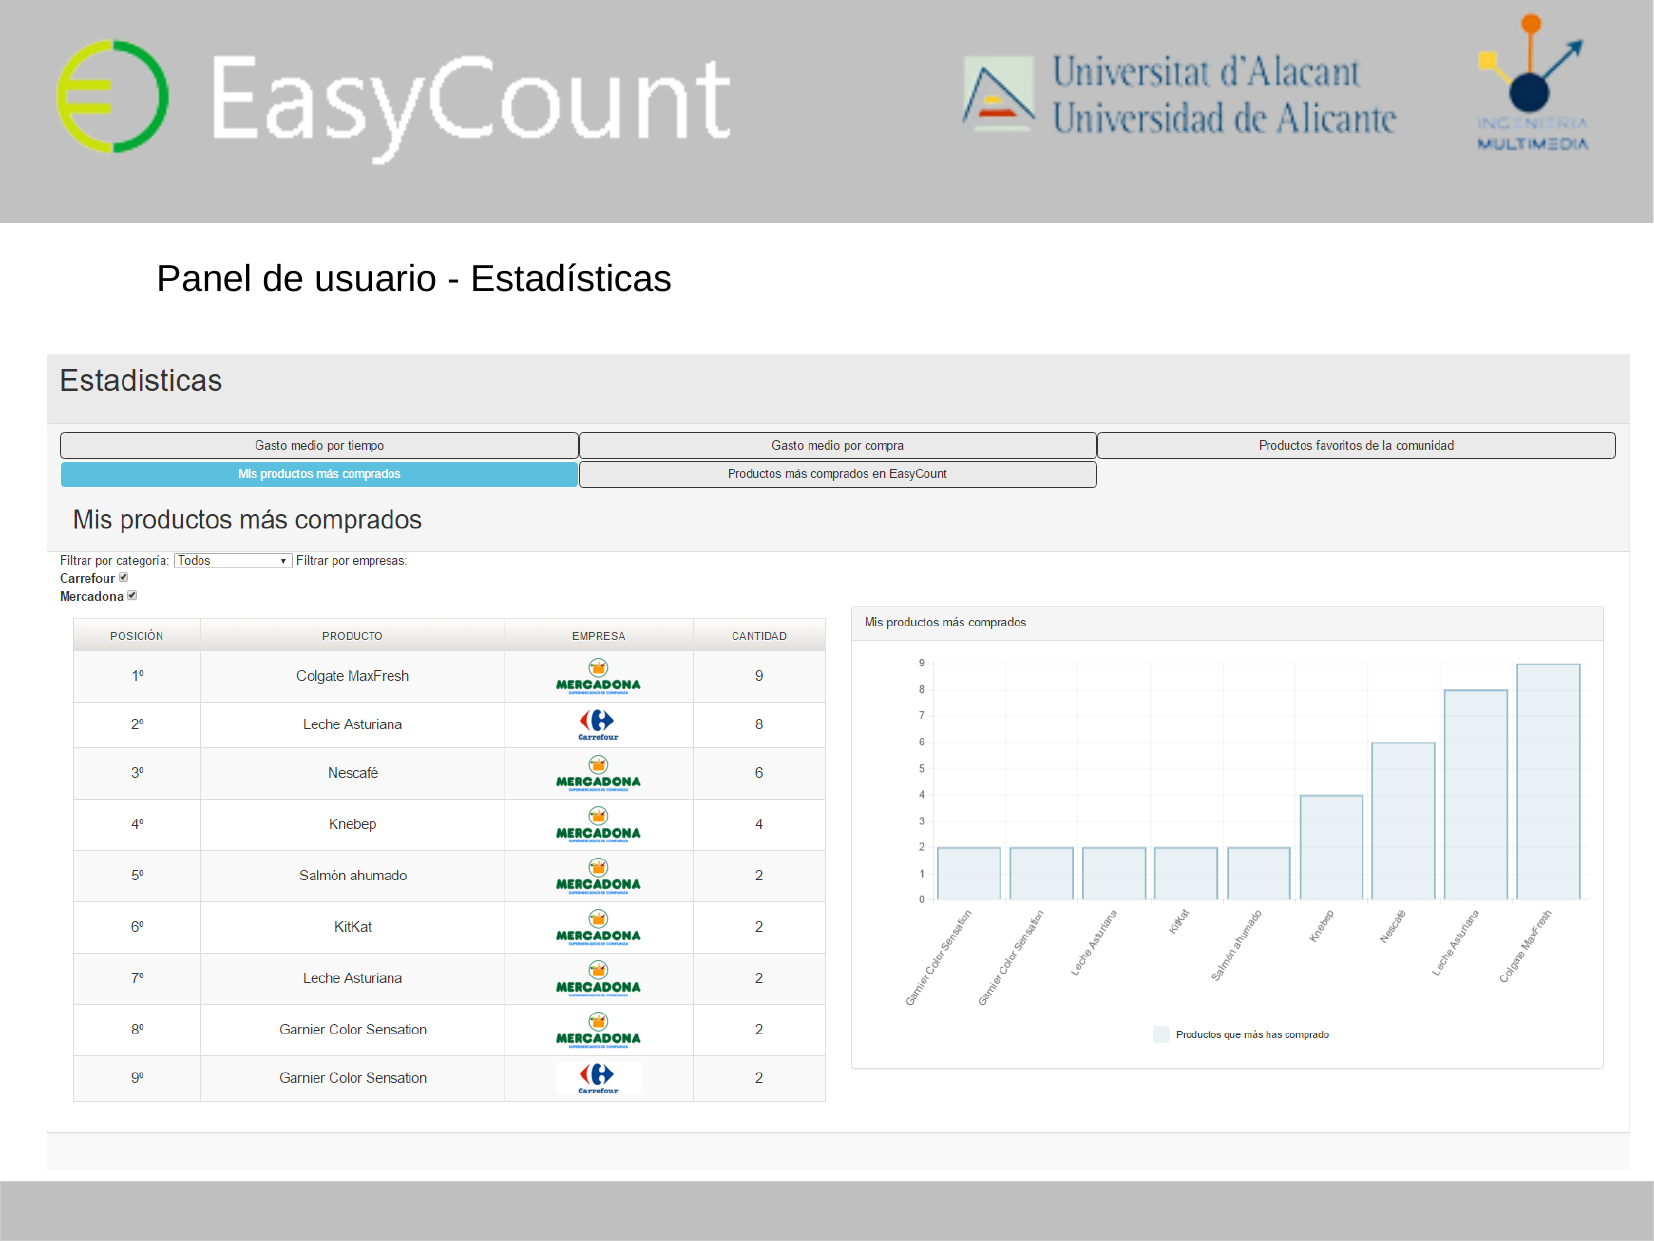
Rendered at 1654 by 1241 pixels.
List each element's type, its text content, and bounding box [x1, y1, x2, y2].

text_box [0, 1181, 1654, 1241]
text_box Panel de usuario - Estadísticas [141, 250, 688, 308]
picture [47, 354, 1630, 1170]
picture [0, 0, 1654, 223]
